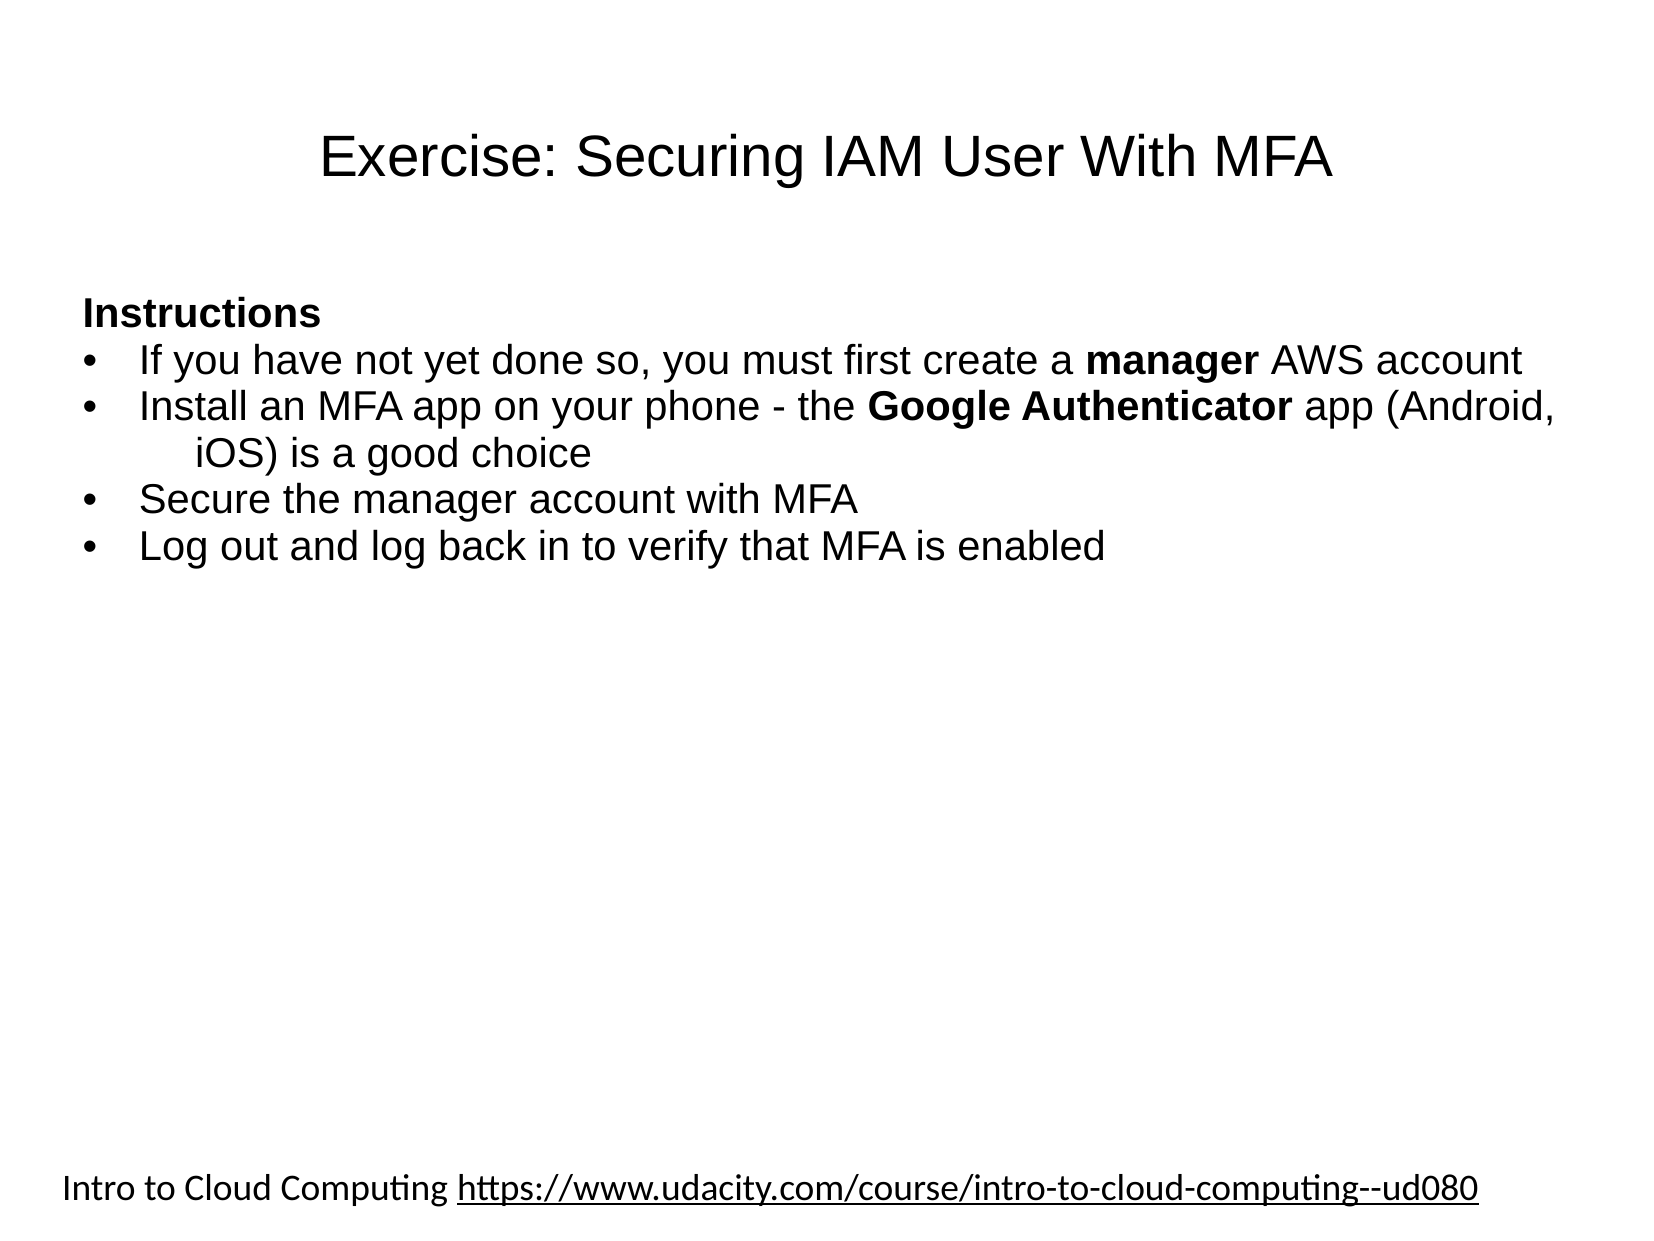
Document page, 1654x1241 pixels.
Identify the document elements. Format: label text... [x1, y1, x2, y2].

title Exercise: Securing IAM User With MFA [82, 49, 1571, 257]
text_box Intro to Cloud Computing https://www.udacity.com/course/intro-to-cloud-computing--ud080 [47, 1164, 1620, 1241]
list Instructions If you have not yet done so, you must first create a manager AWS account Install an MFA app on your phone - the Google Authenticator app (Android, iOS) is a good choice Secure the manager account with MFA Log out and log back in to verify that MFA is enabled [82, 290, 1571, 1010]
